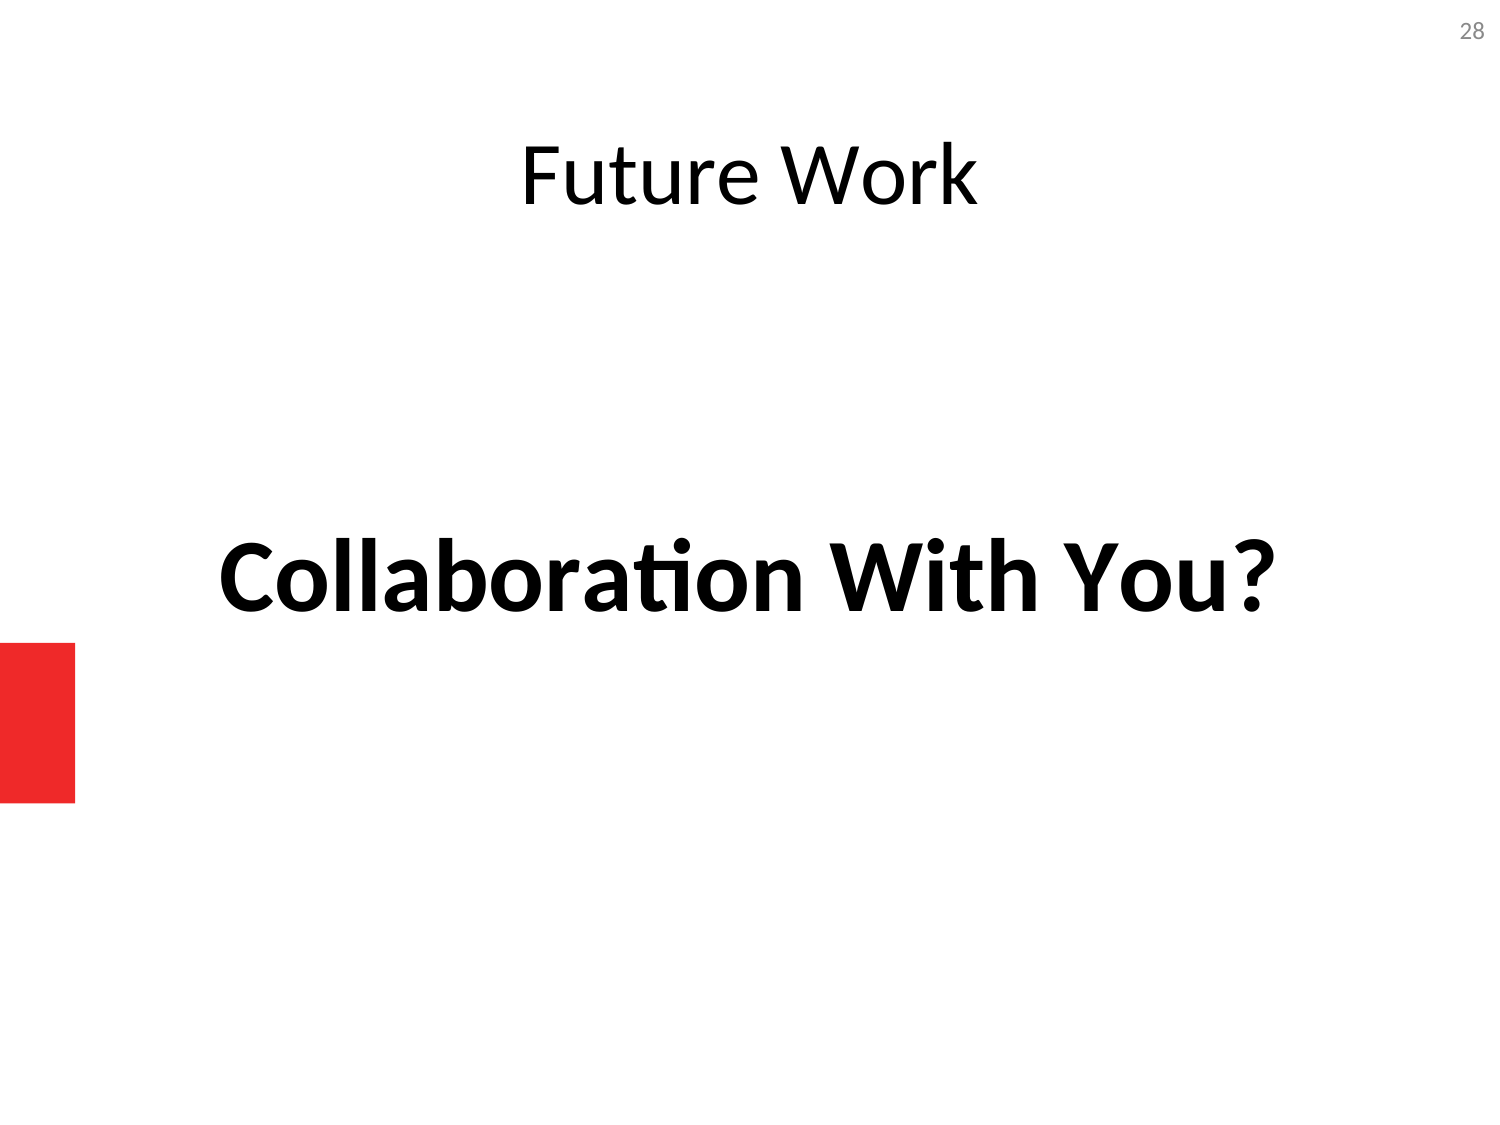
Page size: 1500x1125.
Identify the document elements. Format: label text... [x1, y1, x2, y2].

text_box Collaboration With You? [204, 499, 1296, 641]
text_box <number> [1149, 0, 1500, 60]
text_box Future Work [75, 74, 1426, 263]
